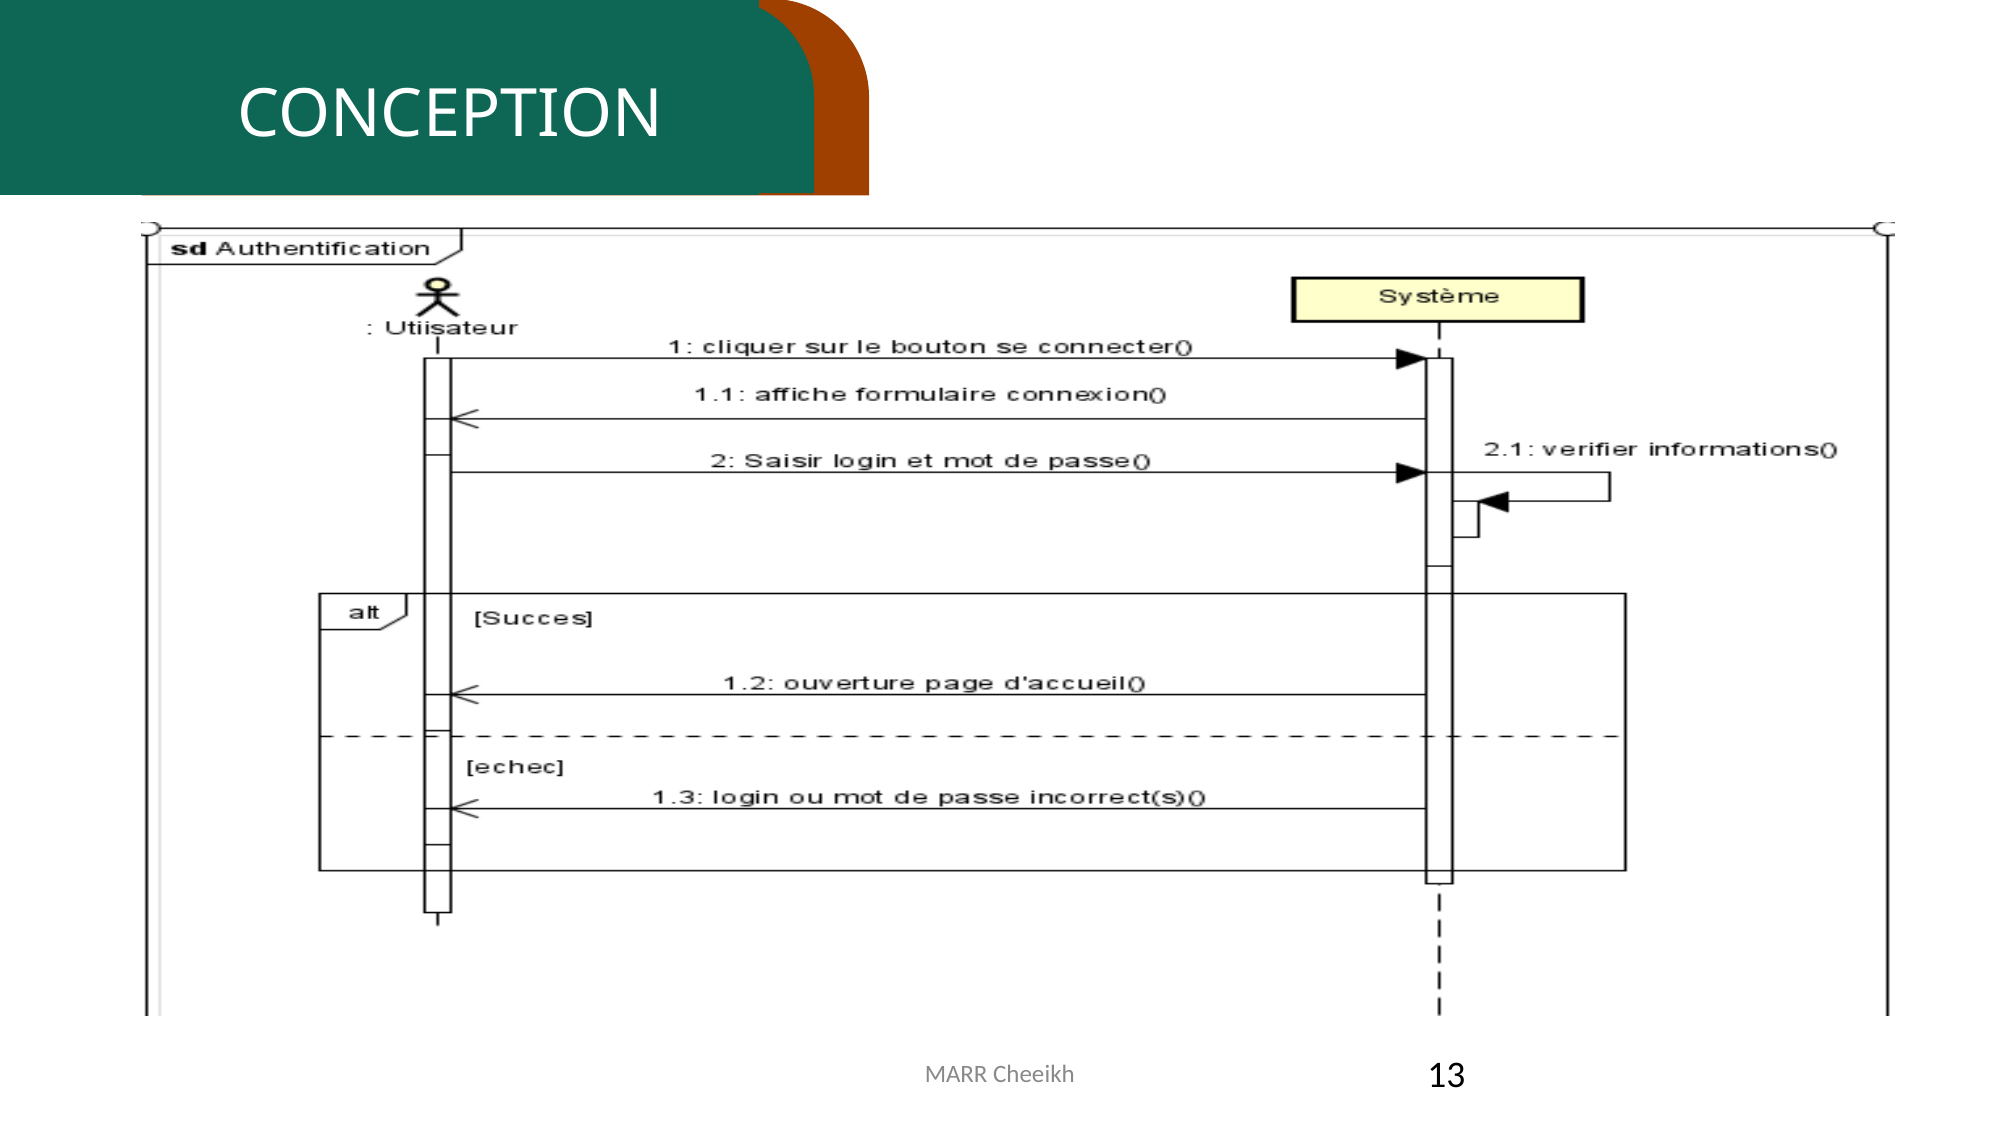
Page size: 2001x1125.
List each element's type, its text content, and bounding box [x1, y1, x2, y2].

picture [141, 222, 1895, 1016]
text_box MARR Cheeikh [662, 1042, 1338, 1103]
text_box CONCEPTION [86, 0, 815, 194]
text_box [0, 0, 870, 196]
text_box [1412, 1042, 1863, 1103]
